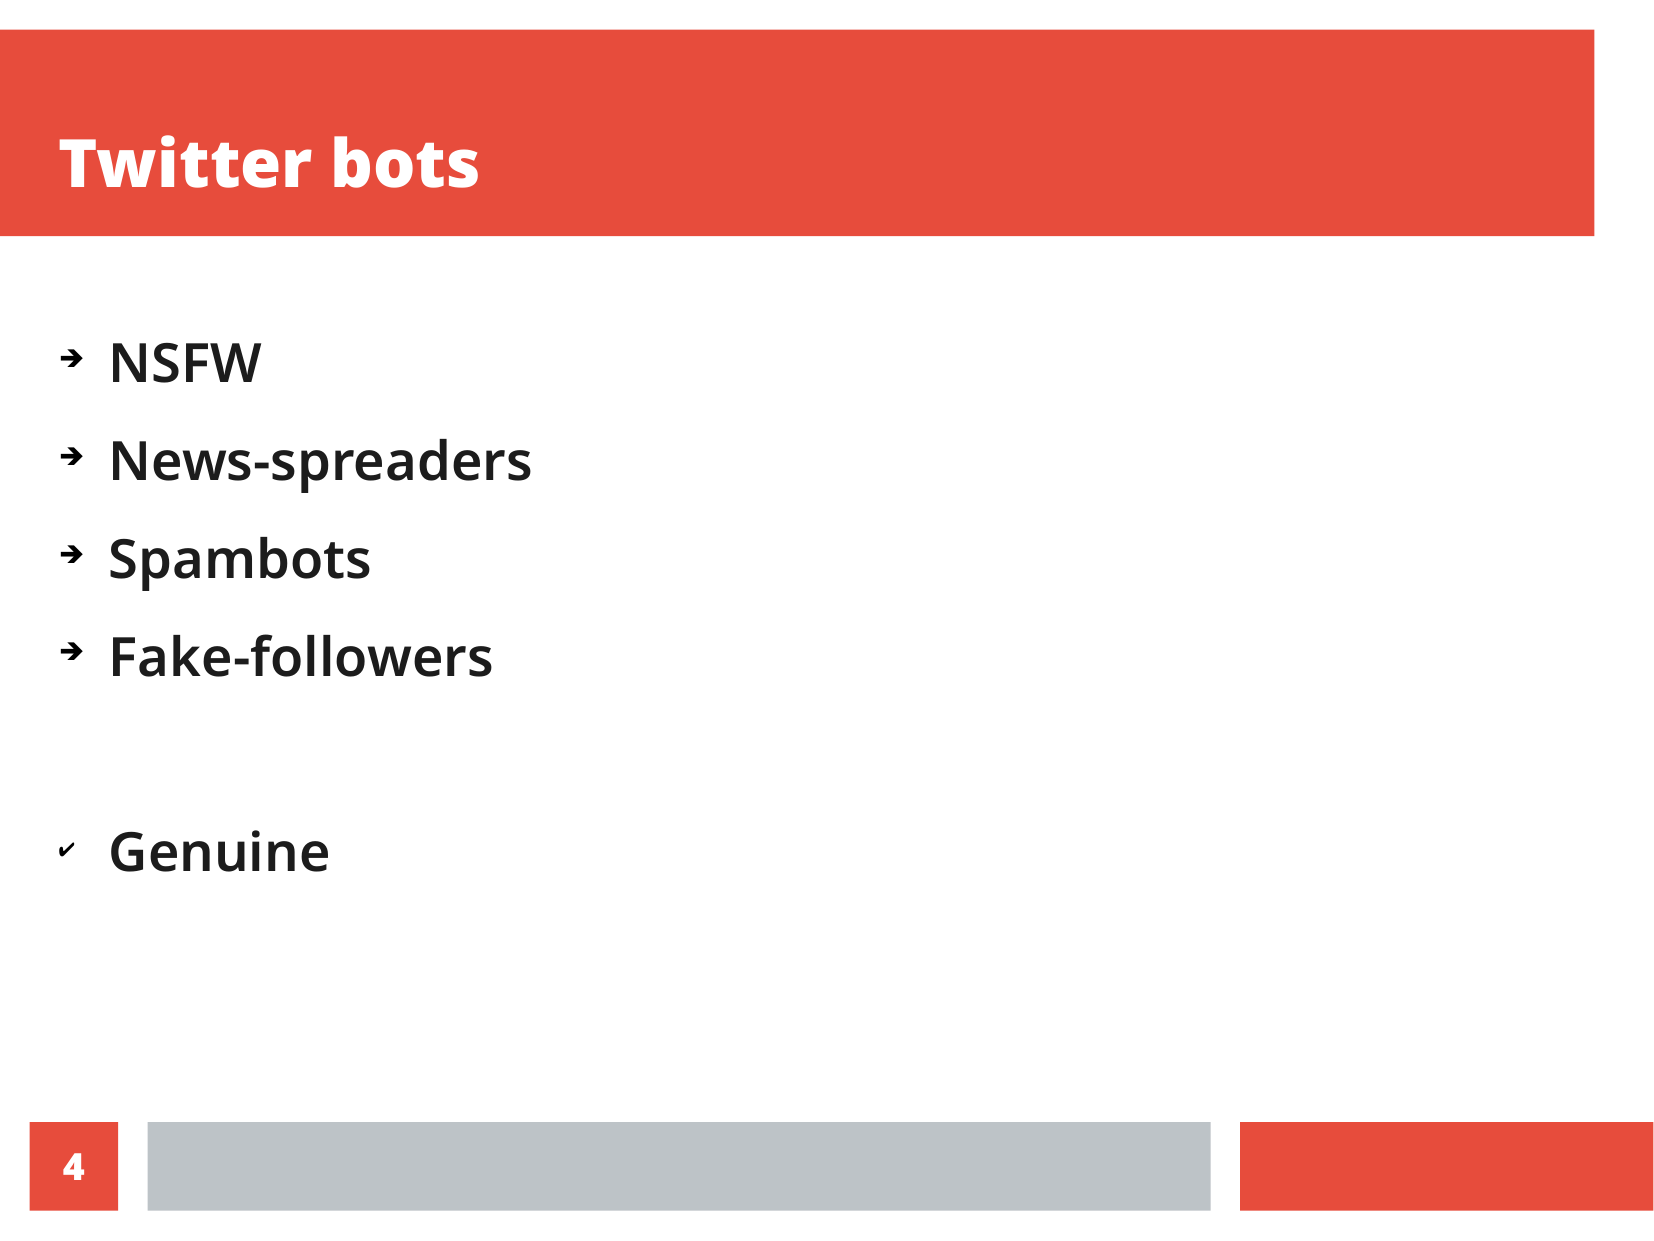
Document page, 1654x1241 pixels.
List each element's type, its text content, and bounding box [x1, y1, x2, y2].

list NSFW News-spreaders Spambots Fake-followers Genuine [59, 324, 1565, 1093]
title Twitter bots [59, 59, 1595, 207]
